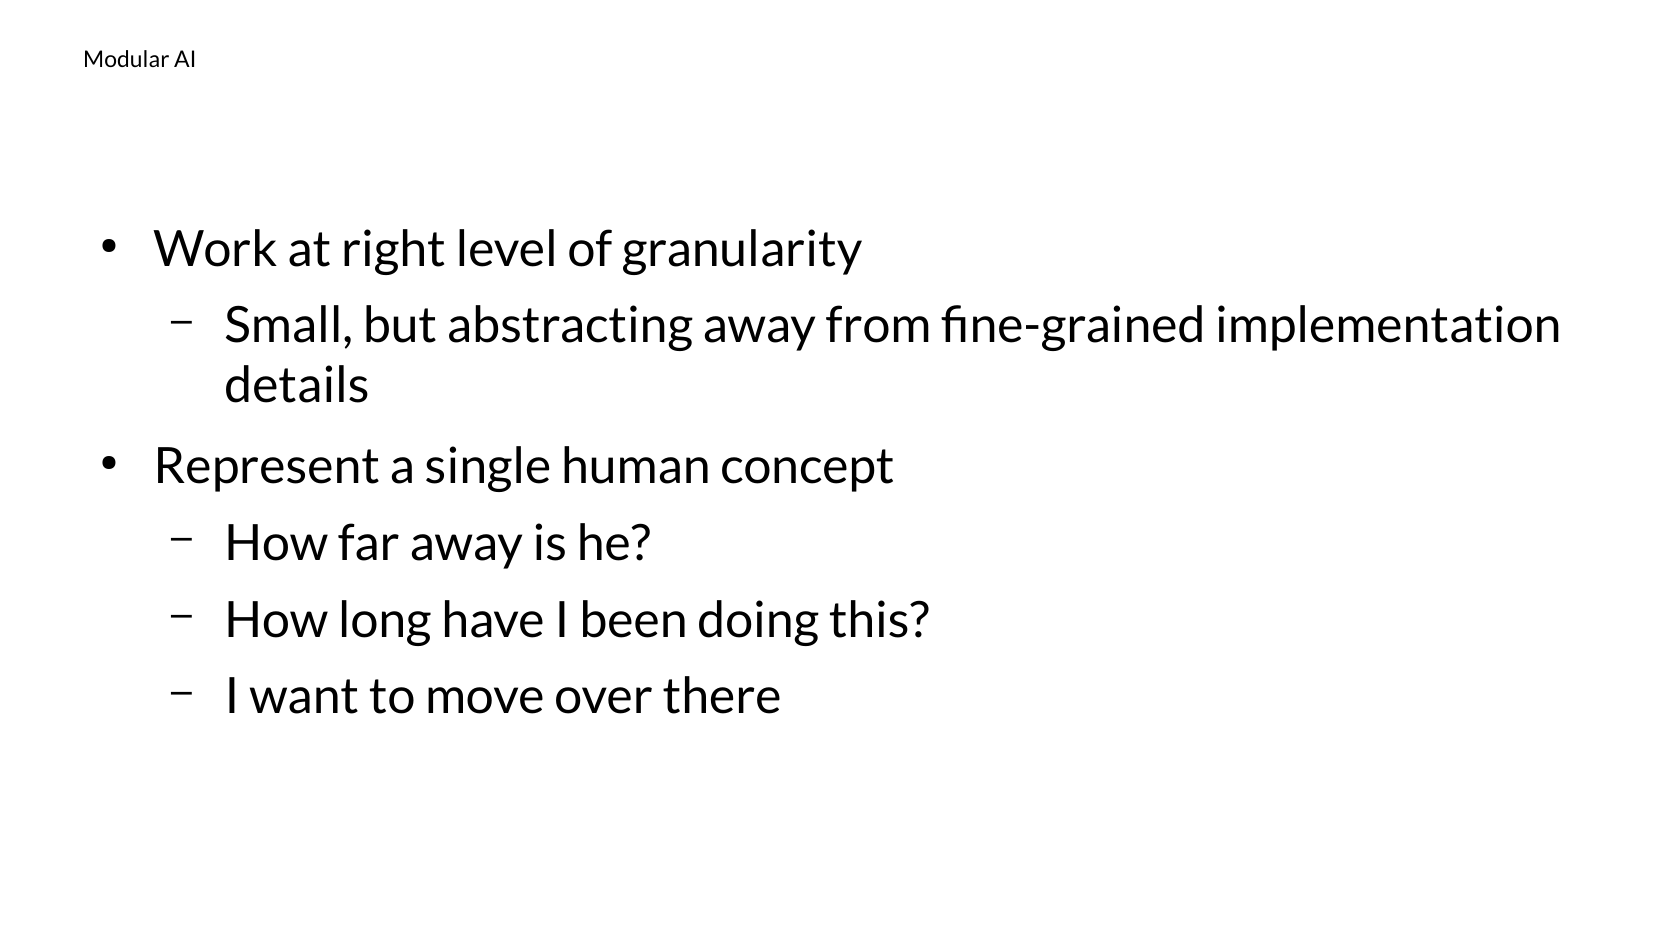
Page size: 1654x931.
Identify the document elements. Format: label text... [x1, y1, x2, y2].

list Work at right level of granularity Small, but abstracting away from fine-grained implementation details Represent a single human concept How far away is he? How long have I been doing this? I want to move over there [82, 217, 1571, 839]
title Modular AI [83, 0, 1571, 119]
